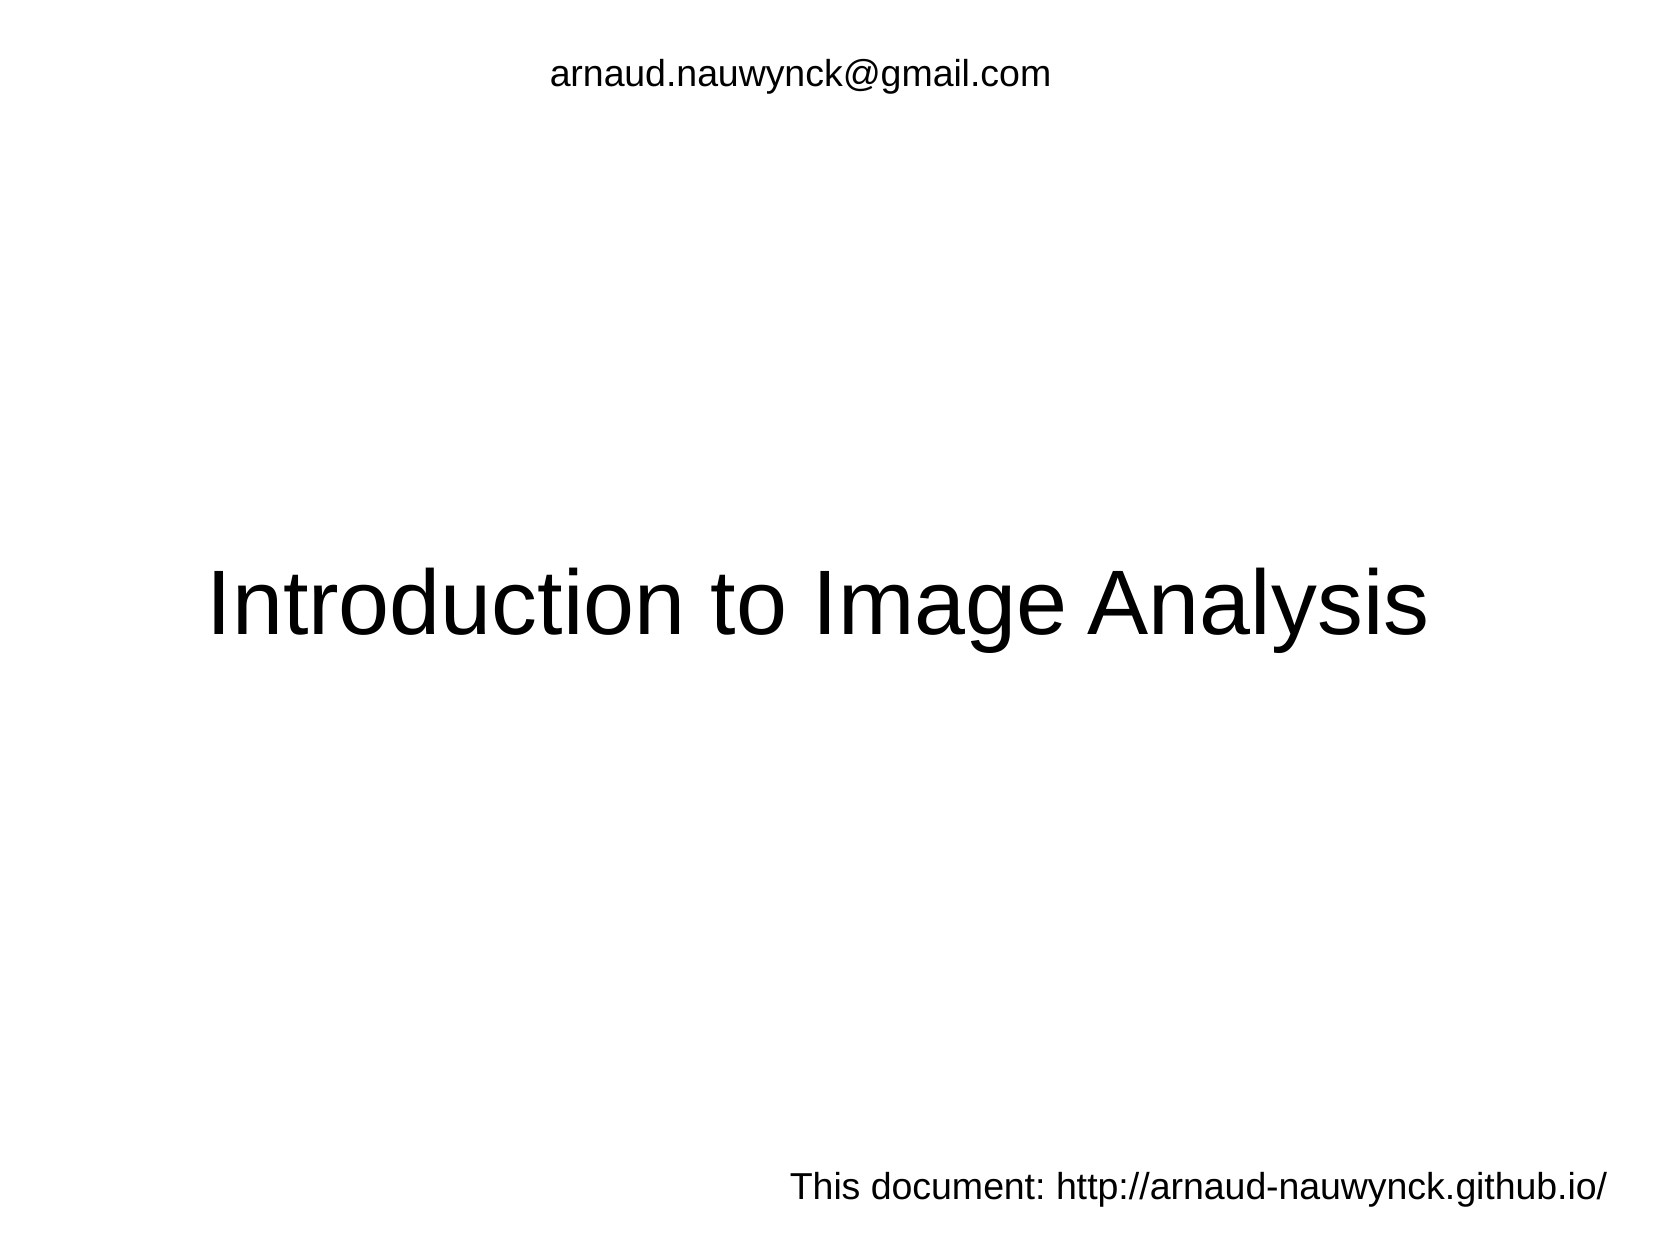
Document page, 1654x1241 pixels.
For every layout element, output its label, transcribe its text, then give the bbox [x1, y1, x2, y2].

text_box arnaud.nauwynck@gmail.com [535, 45, 1066, 102]
text_box This document: http://arnaud-nauwynck.github.io/ [775, 1158, 1622, 1216]
title Introduction to Image Analysis [75, 498, 1564, 706]
